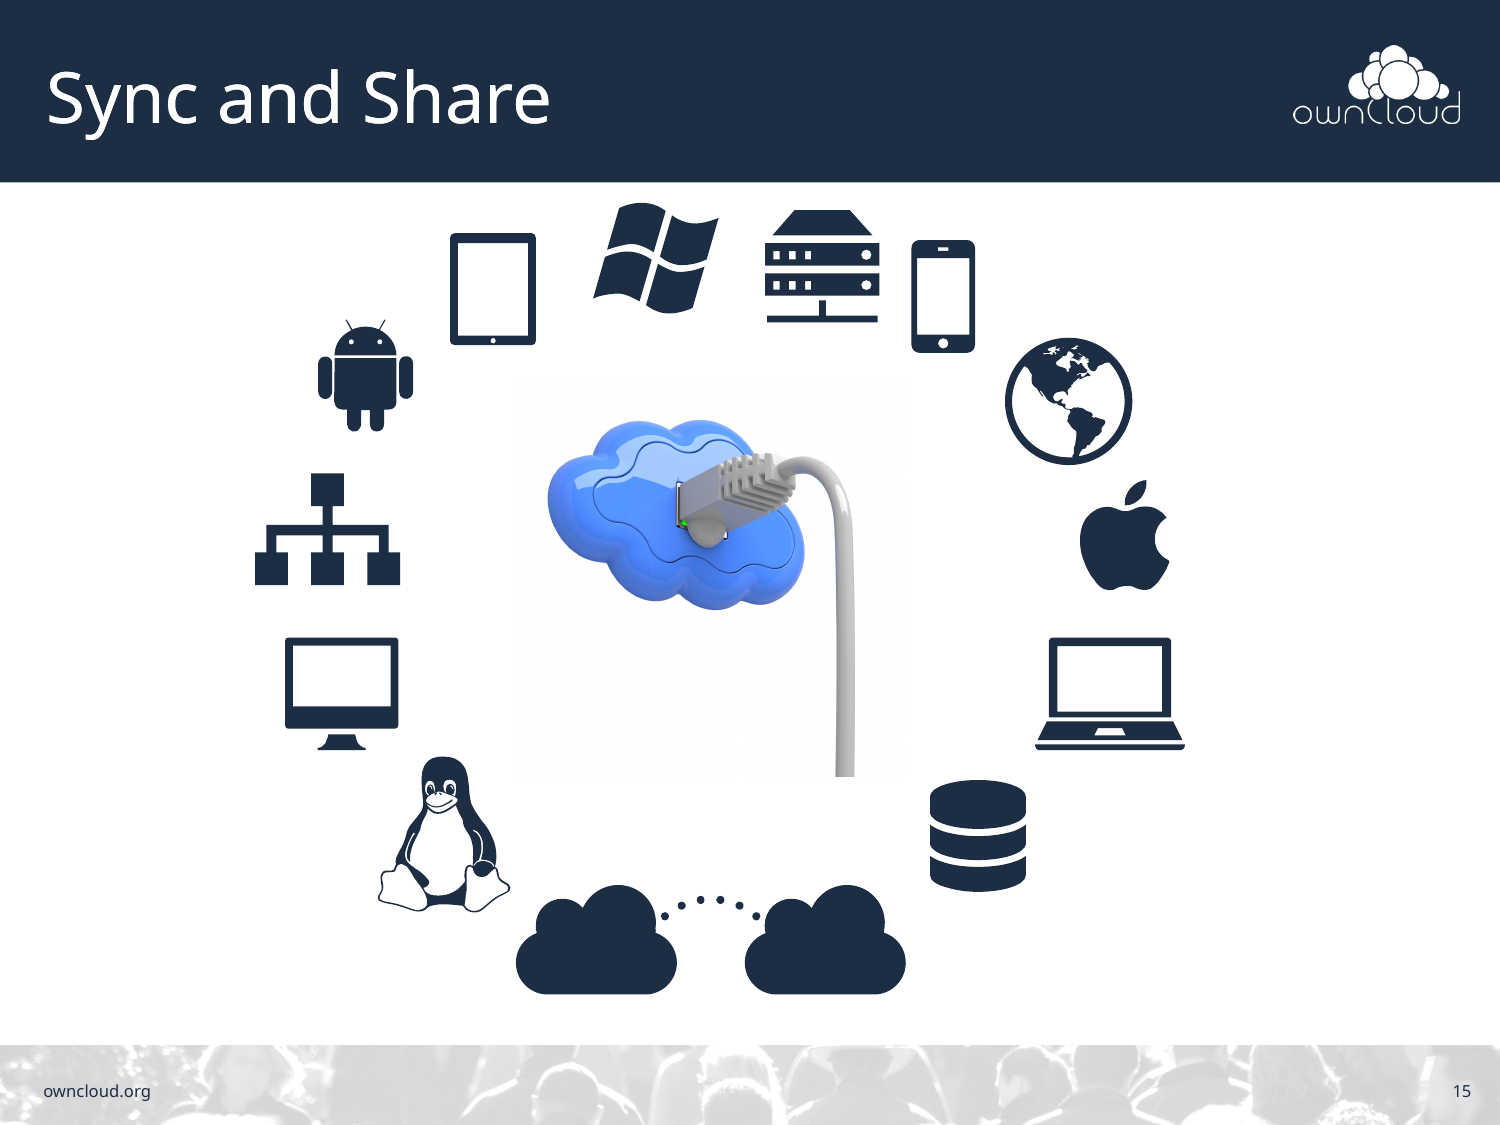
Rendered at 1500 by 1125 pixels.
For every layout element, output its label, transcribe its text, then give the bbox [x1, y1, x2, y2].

text_box [930, 780, 1026, 829]
text_box [1034, 744, 1186, 751]
text_box [317, 734, 366, 751]
text_box [767, 300, 878, 323]
text_box [450, 233, 536, 346]
text_box [1005, 337, 1133, 466]
text_box [660, 912, 670, 921]
text_box [1037, 721, 1183, 741]
text_box [334, 319, 397, 356]
text_box [515, 885, 677, 995]
picture [375, 381, 909, 916]
picture [1293, 45, 1460, 124]
text_box [399, 356, 414, 399]
text_box [744, 885, 906, 995]
text_box [285, 637, 399, 729]
text_box [765, 273, 880, 296]
text_box [765, 243, 880, 266]
picture [0, 1045, 1500, 1125]
text_box [318, 356, 333, 400]
text_box [677, 901, 686, 910]
text_box [930, 855, 1026, 892]
text_box [1080, 506, 1170, 591]
text_box [1048, 637, 1172, 718]
picture [591, 201, 721, 316]
text_box [334, 358, 397, 432]
text_box [696, 895, 705, 905]
text_box [911, 240, 976, 353]
text_box [255, 473, 401, 586]
text_box [772, 210, 873, 236]
title Sync and Share [46, 5, 1258, 187]
text_box [716, 895, 725, 905]
text_box [752, 912, 761, 921]
text_box [930, 824, 1026, 861]
text_box [1124, 480, 1147, 506]
text_box [735, 901, 744, 910]
